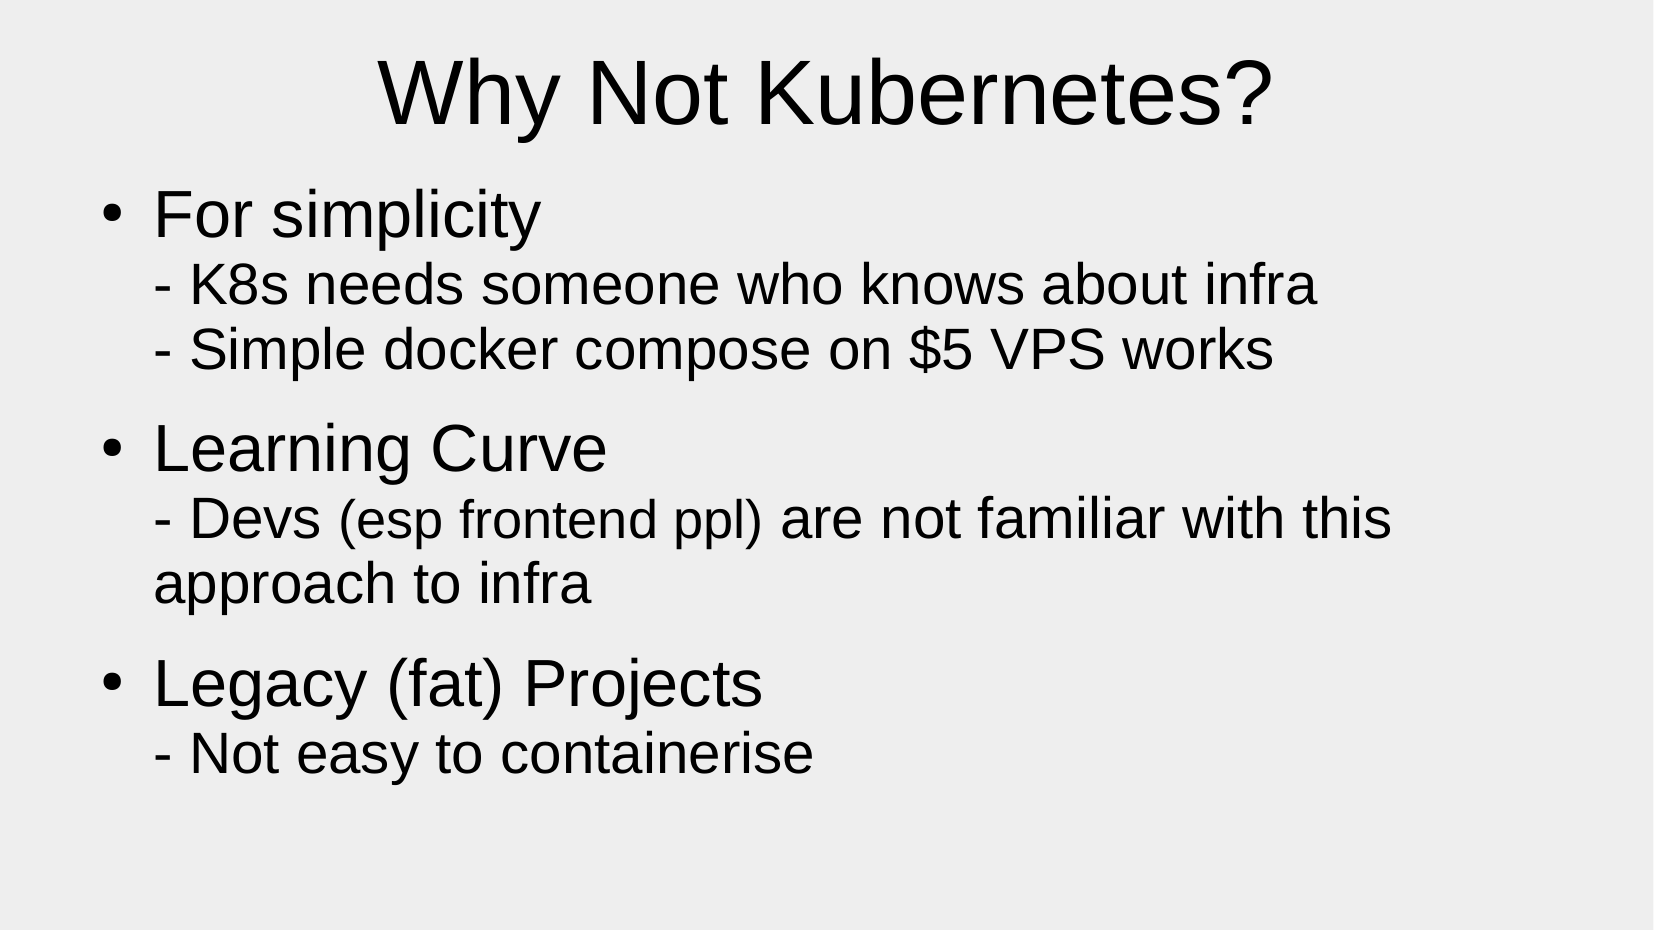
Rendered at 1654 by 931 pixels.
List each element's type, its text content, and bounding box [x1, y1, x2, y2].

list For simplicity - K8s needs someone who knows about infra - Simple docker compose on $5 VPS works Learning Curve - Devs (esp frontend ppl) are not familiar with this approach to infra Legacy (fat) Projects - Not easy to containerise [82, 177, 1571, 886]
title Why Not Kubernetes? [82, 37, 1571, 148]
